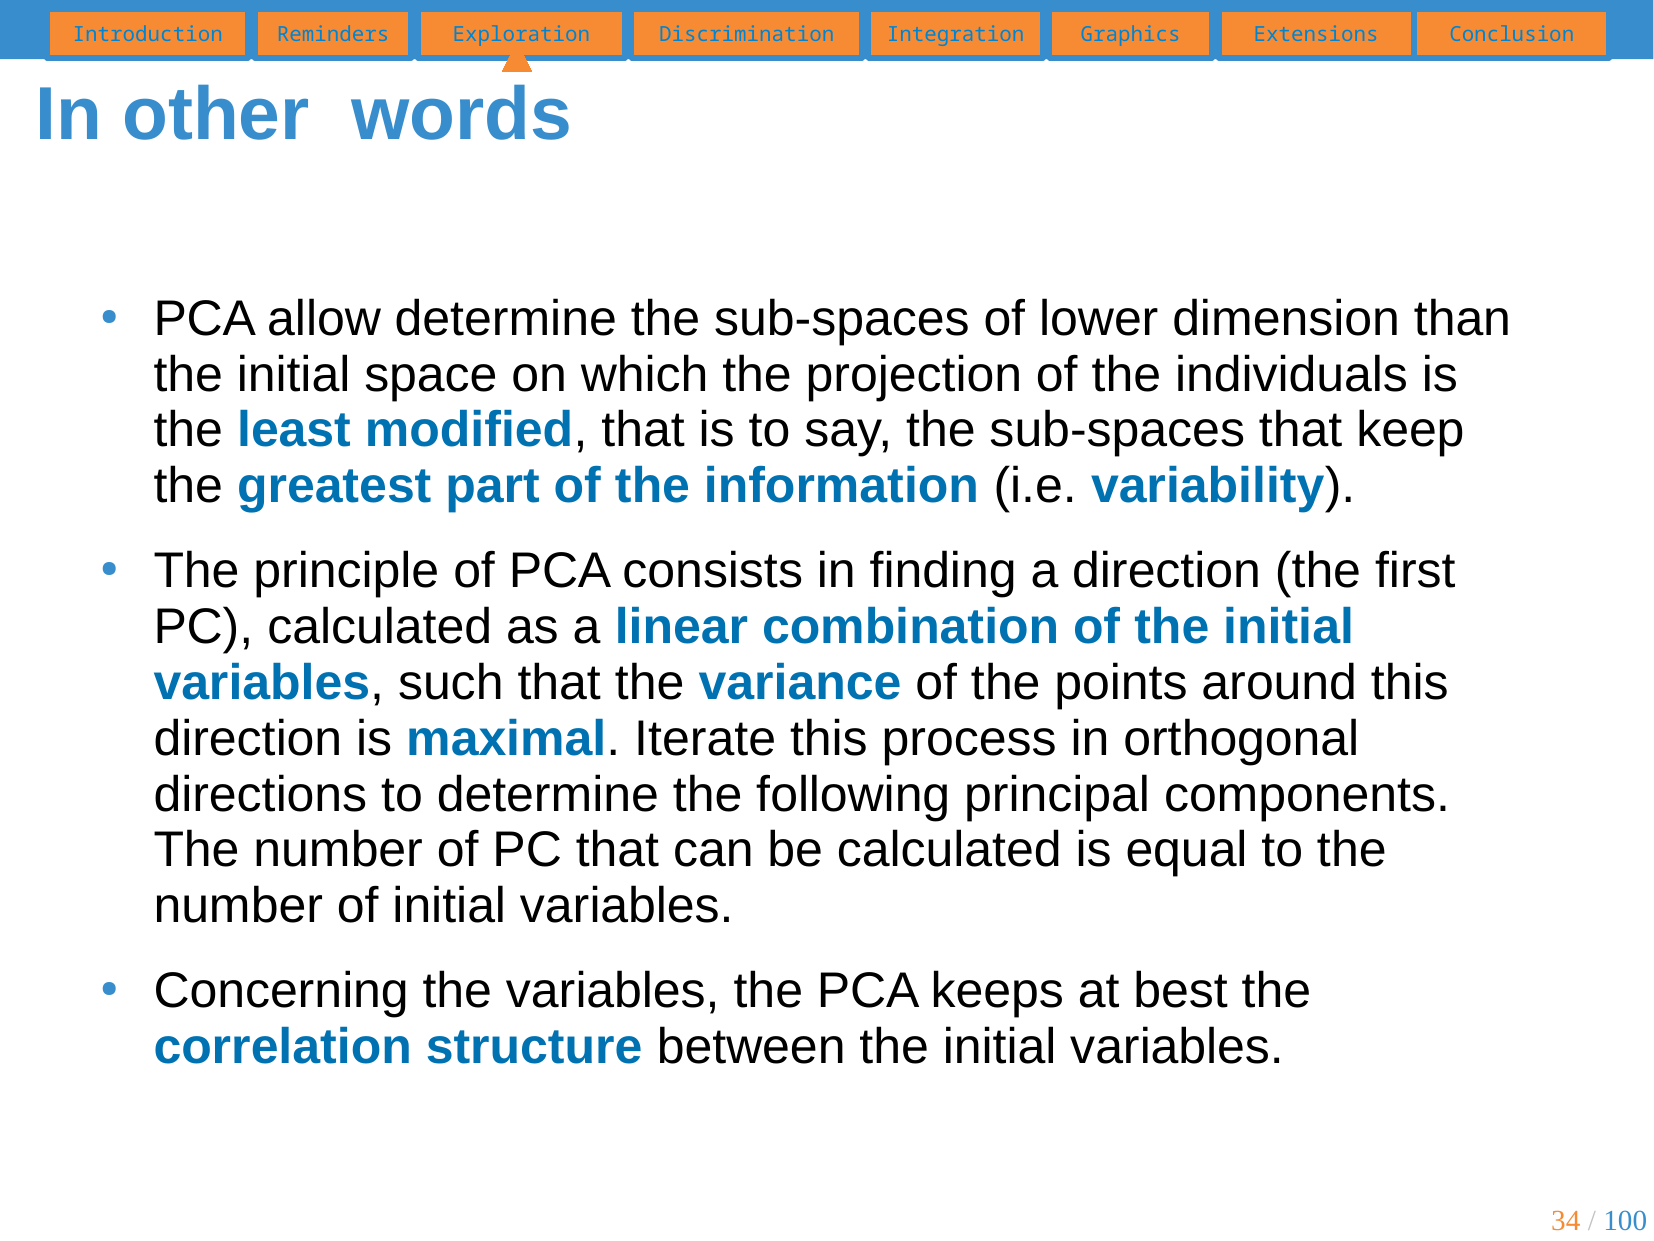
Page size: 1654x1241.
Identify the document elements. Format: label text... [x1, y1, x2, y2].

list PCA allow determine the sub-spaces of lower dimension than the initial space on which the projection of the individuals is the least modified, that is to say, the sub-spaces that keep the greatest part of the information (i.e. variability). The principle of PCA consists in finding a direction (the first PC), calculated as a linear combination of the initial variables, such that the variance of the points around this direction is maximal. Iterate this process in orthogonal directions to determine the following principal components. The number of PC that can be calculated is equal to the number of initial variables. Concerning the variables, the PCA keeps at best the correlation structure between the initial variables. [82, 290, 1538, 1134]
text_box [502, 41, 532, 72]
title In other words [35, 61, 1571, 166]
